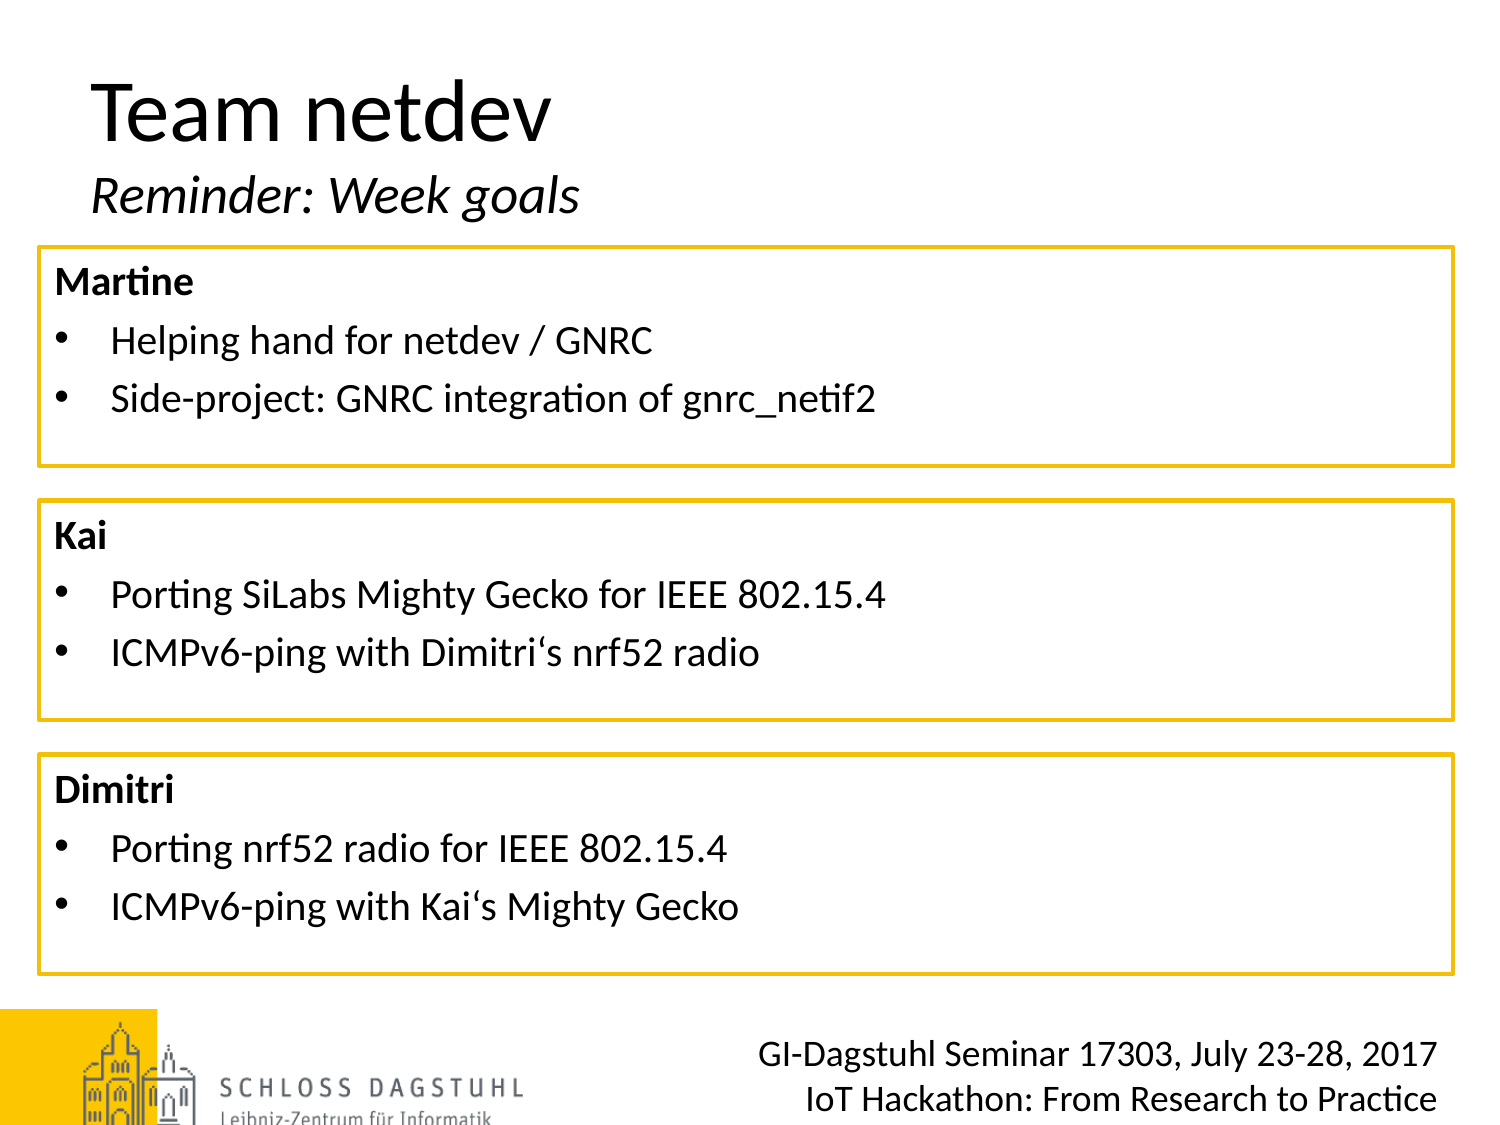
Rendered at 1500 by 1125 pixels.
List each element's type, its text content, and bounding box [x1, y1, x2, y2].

text_box Dimitri Porting nrf52 radio for IEEE 802.15.4 ICMPv6-ping with Kai‘s Mighty Gecko [39, 754, 1454, 975]
text_box Martine Helping hand for netdev / GNRC Side-project: GNRC integration of gnrc_netif2 [39, 246, 1454, 467]
text_box Kai Porting SiLabs Mighty Gecko for IEEE 802.15.4 ICMPv6-ping with Dimitri‘s nrf52 radio [39, 500, 1454, 721]
title Team netdev Reminder: Week goals [75, 45, 856, 233]
text_box GI-Dagstuhl Seminar 17303, July 23-28, 2017 IoT Hackathon: From Research to Practice [559, 1021, 1454, 1125]
picture [0, 1009, 523, 1125]
